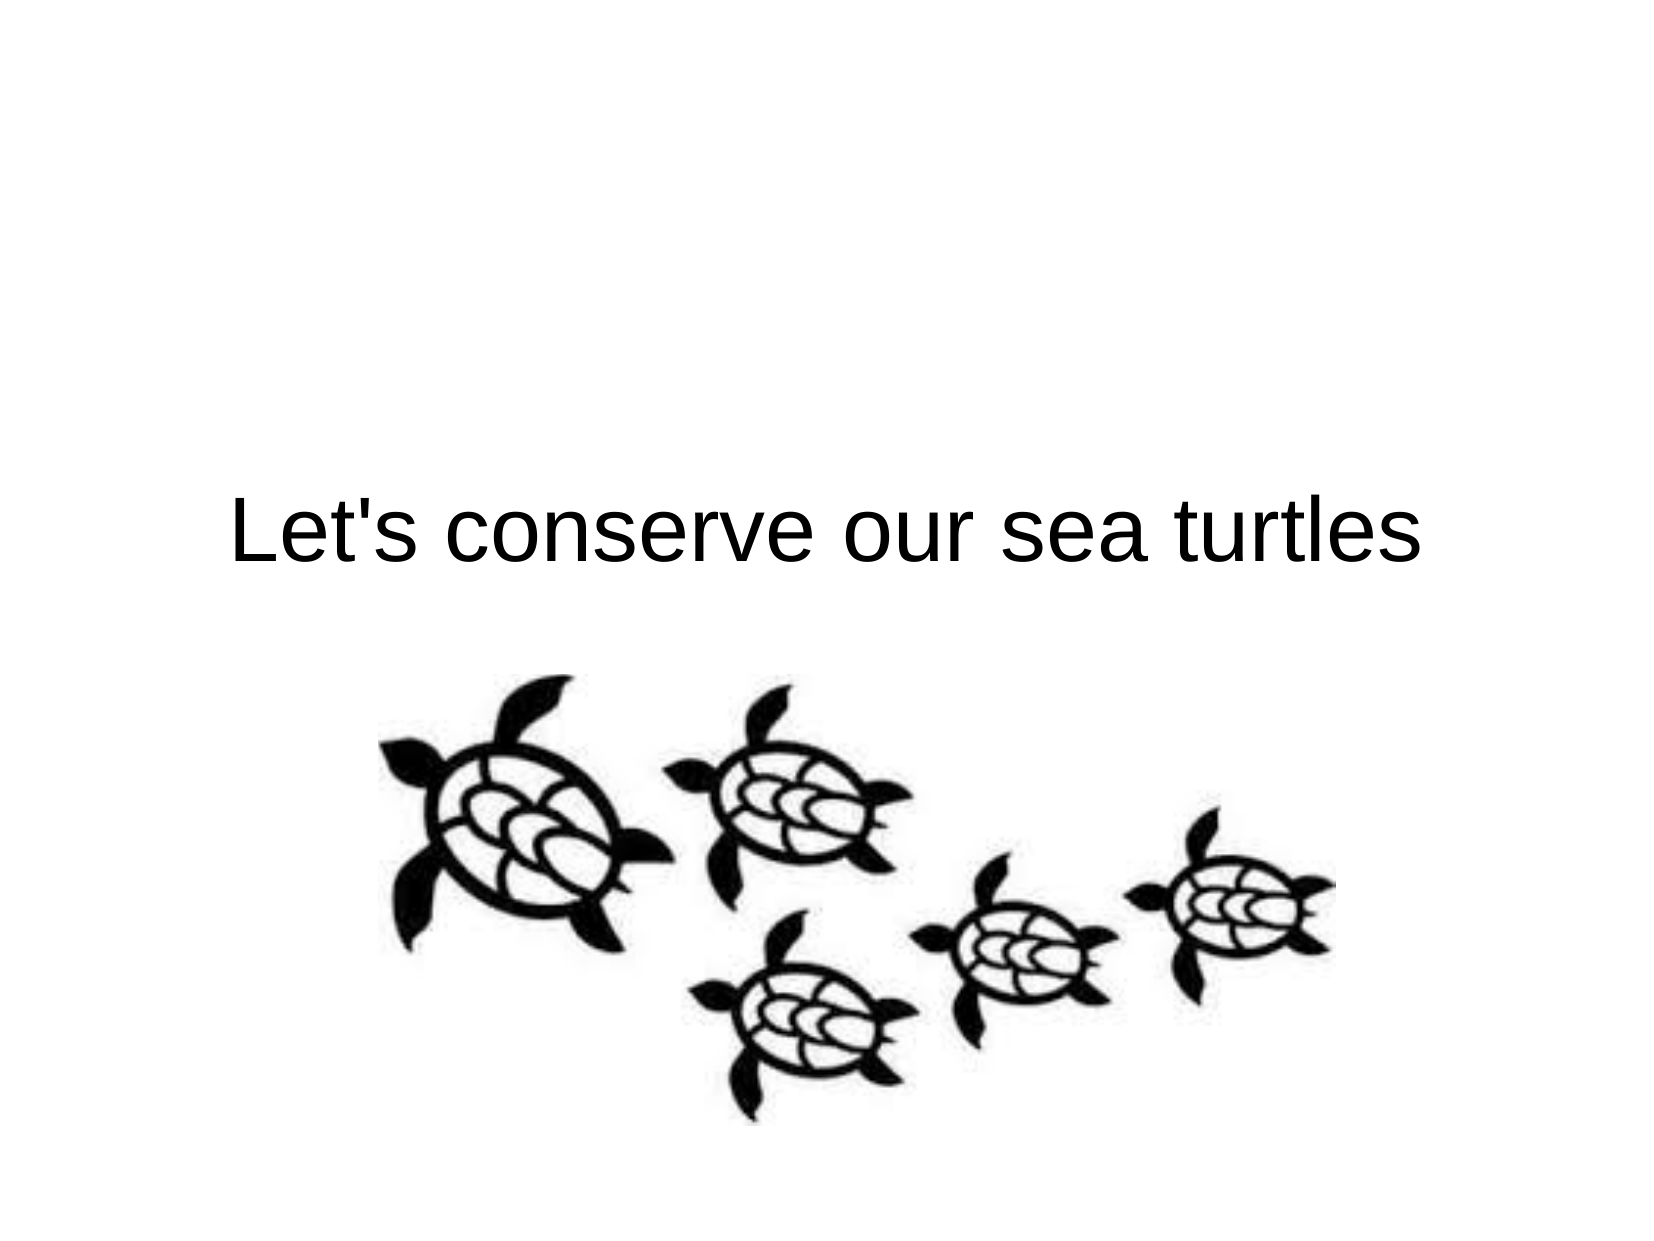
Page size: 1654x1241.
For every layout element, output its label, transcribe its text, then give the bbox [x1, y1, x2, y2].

text_box Let's conserve our sea turtles [82, 49, 1571, 1010]
picture [378, 674, 1336, 1126]
